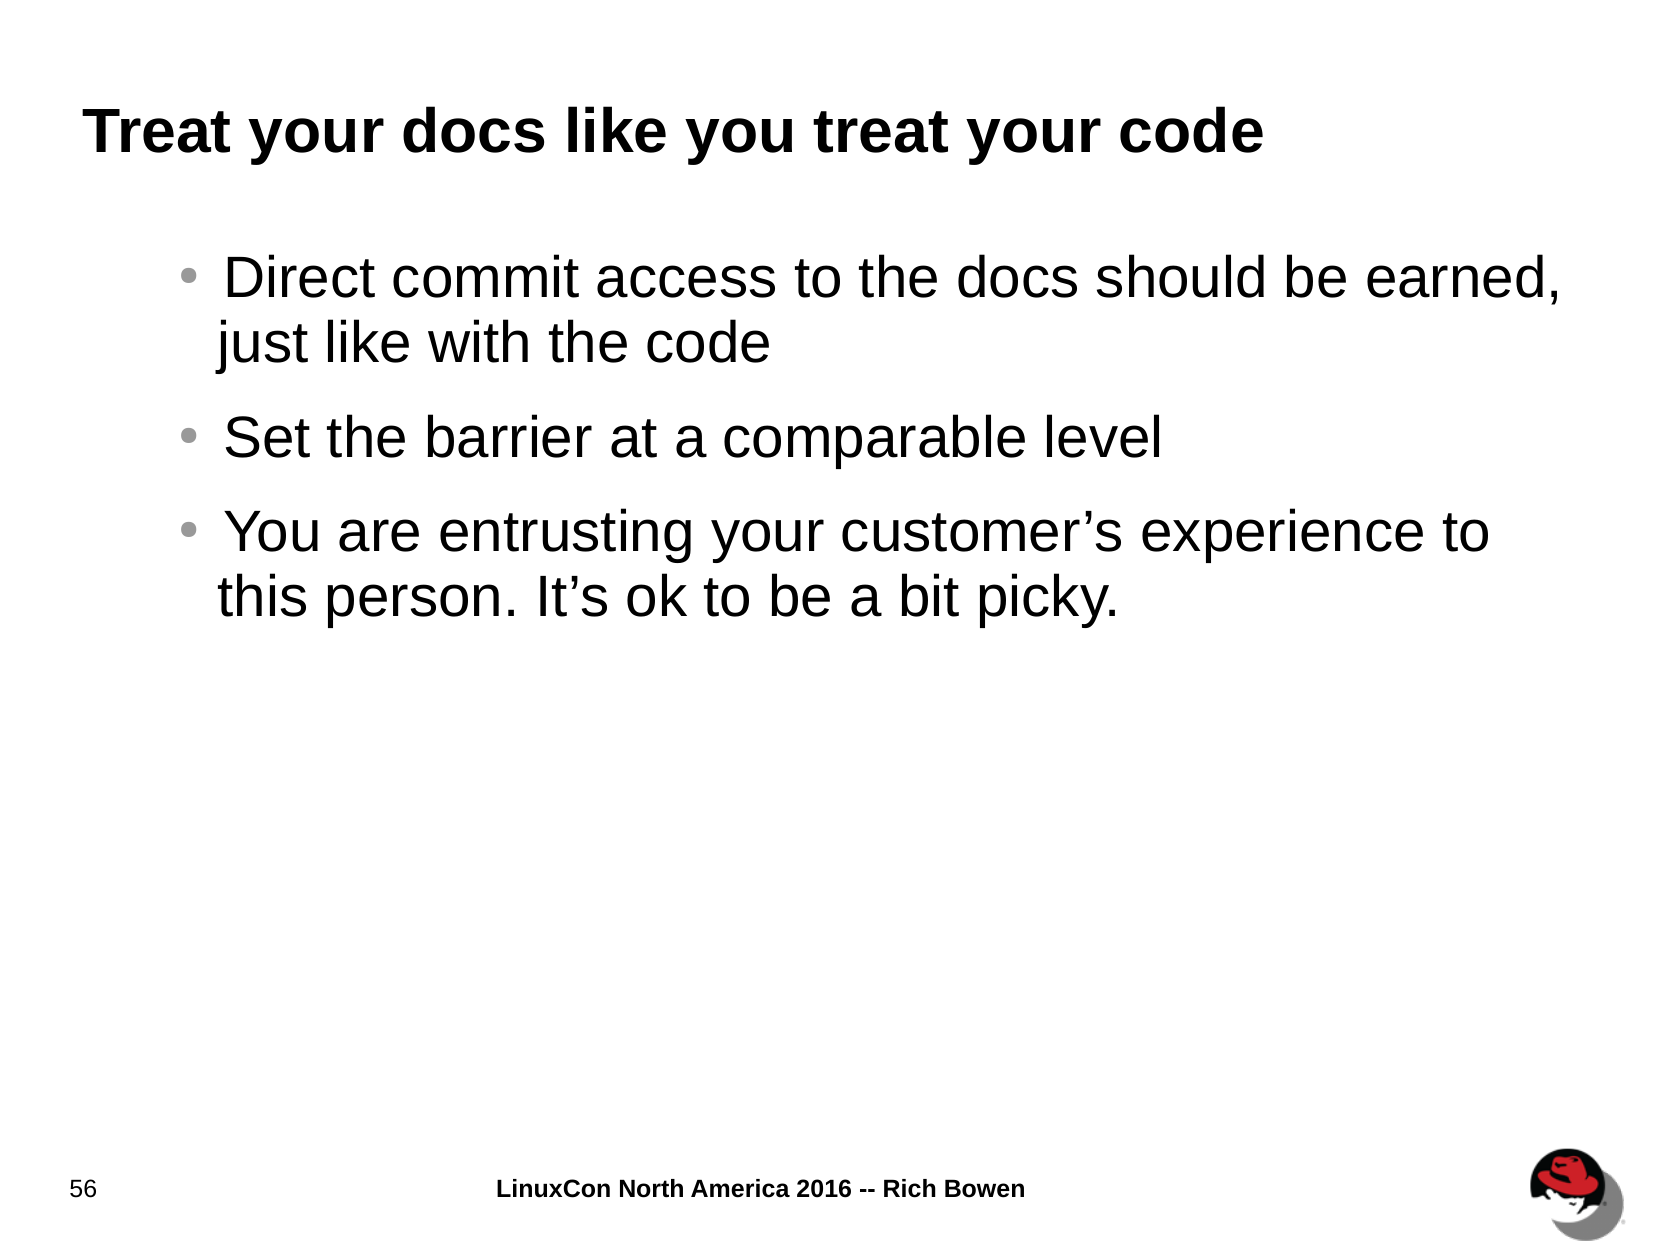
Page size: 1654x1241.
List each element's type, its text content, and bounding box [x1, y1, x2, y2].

list Direct commit access to the docs should be earned, just like with the code Set the barrier at a comparable level You are entrusting your customer’s experience to this person. It’s ok to be a bit picky. [86, 244, 1576, 1039]
picture [1529, 1146, 1613, 1224]
title Treat your docs like you treat your code [82, 37, 1571, 226]
